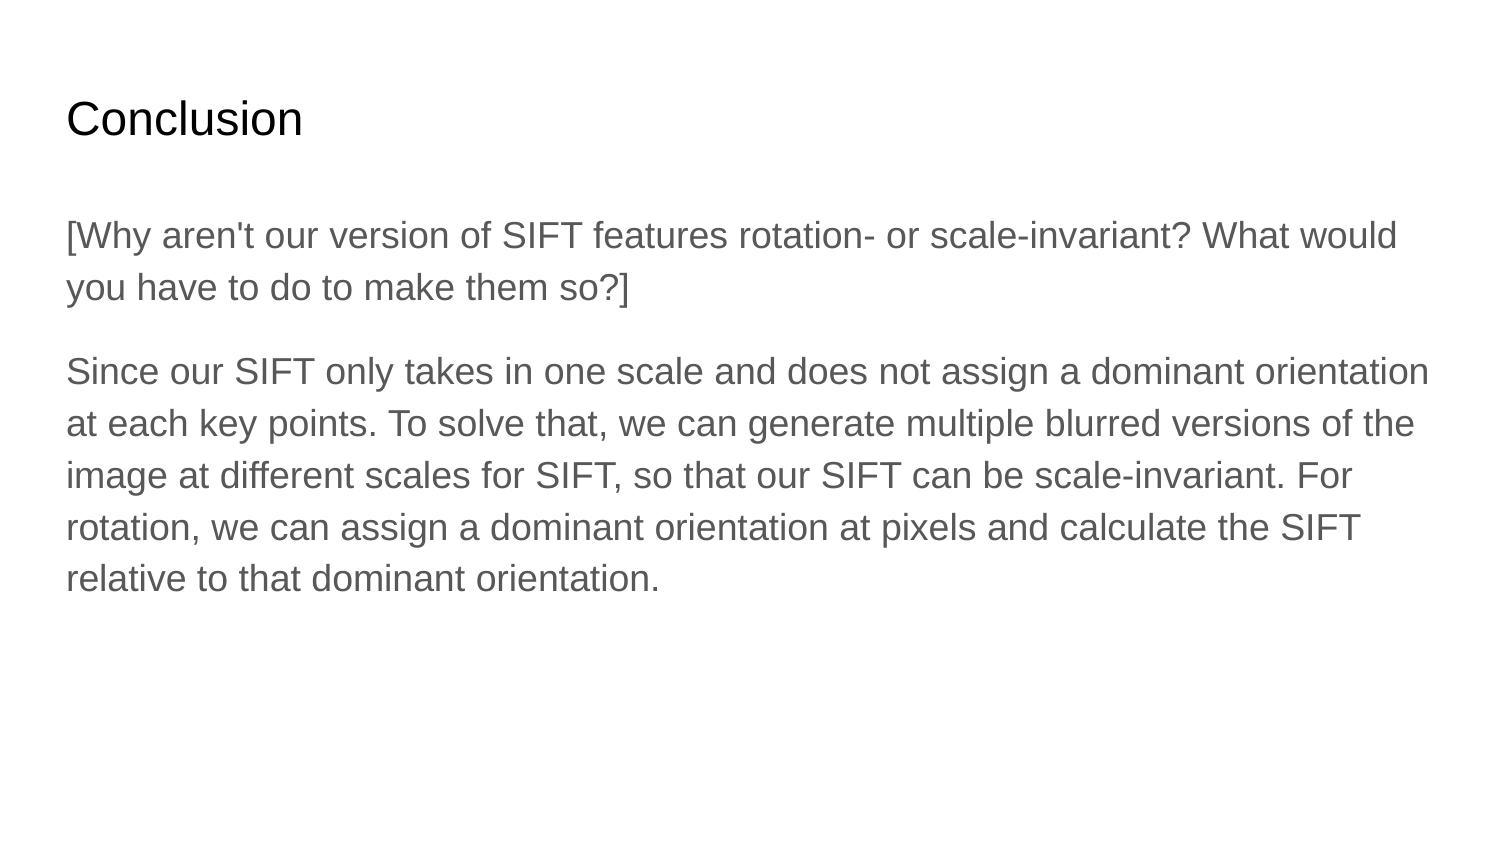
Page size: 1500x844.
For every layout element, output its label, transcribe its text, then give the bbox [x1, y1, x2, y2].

title Conclusion [51, 72, 1449, 167]
list [Why aren't our version of SIFT features rotation- or scale-invariant? What would you have to do to make them so?] Since our SIFT only takes in one scale and does not assign a dominant orientation at each key points. To solve that, we can generate multiple blurred versions of the image at different scales for SIFT, so that our SIFT can be scale-invariant. For rotation, we can assign a dominant orientation at pixels and calculate the SIFT relative to that dominant orientation. [51, 189, 1449, 750]
